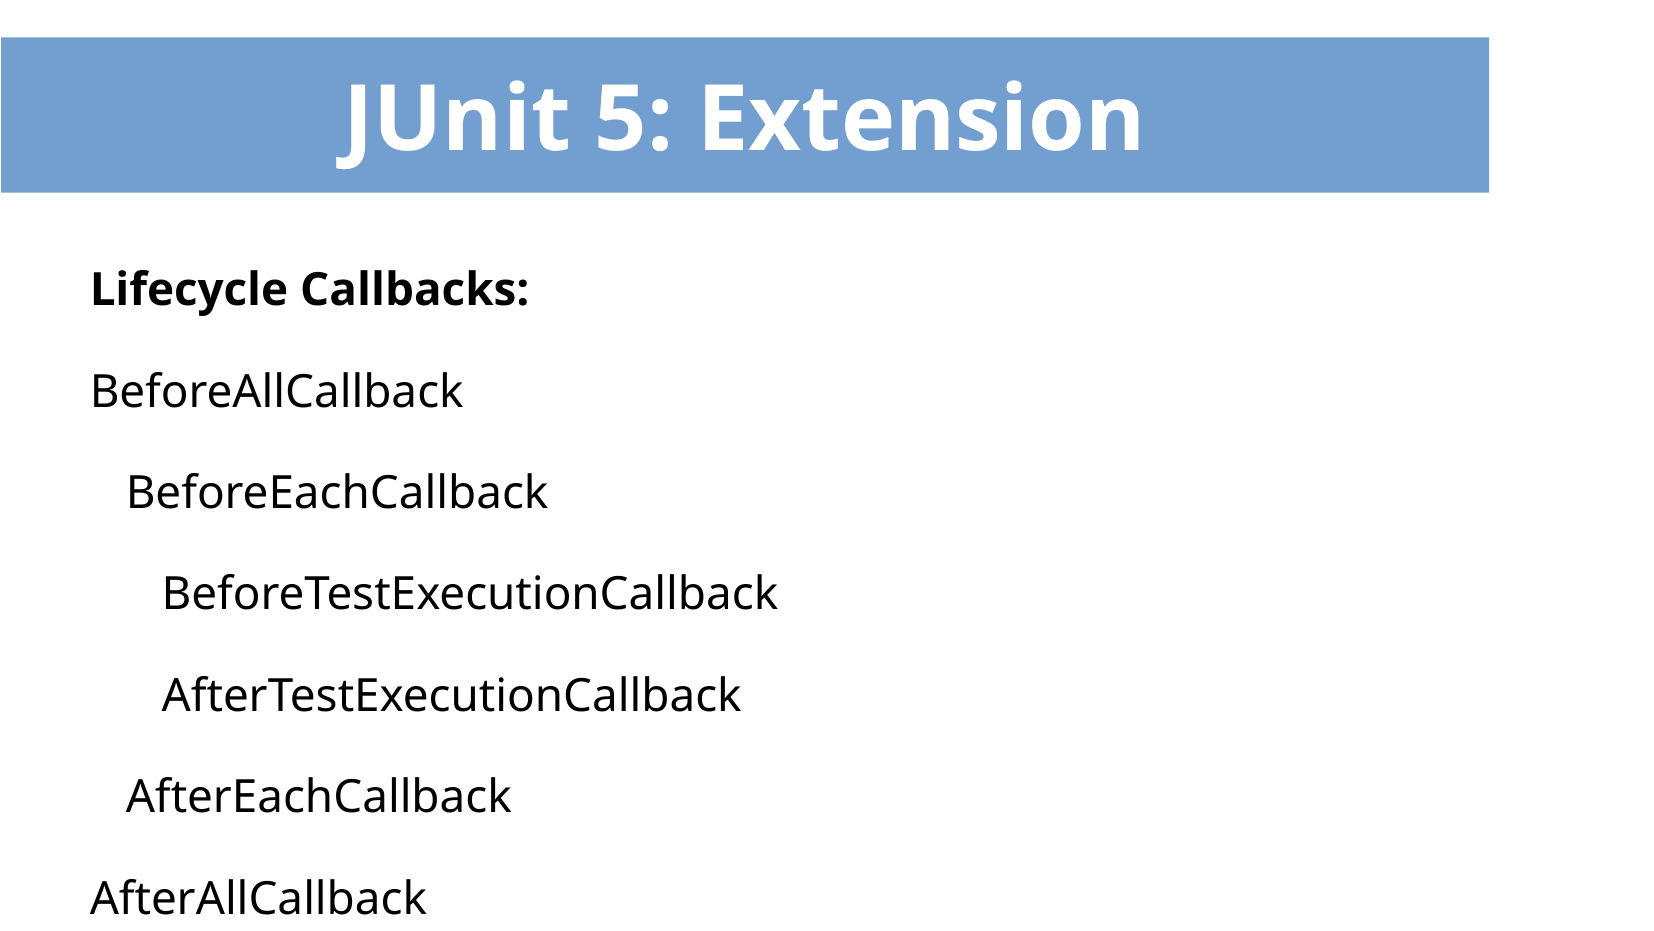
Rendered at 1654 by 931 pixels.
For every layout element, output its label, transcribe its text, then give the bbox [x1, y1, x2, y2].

title JUnit 5: Extension [1, 37, 1490, 193]
text_box Lifecycle Callbacks: BeforeAllCallback BeforeEachCallback BeforeTestExecutionCallback AfterTestExecutionCallback AfterEachCallback AfterAllCallback [75, 240, 1471, 871]
